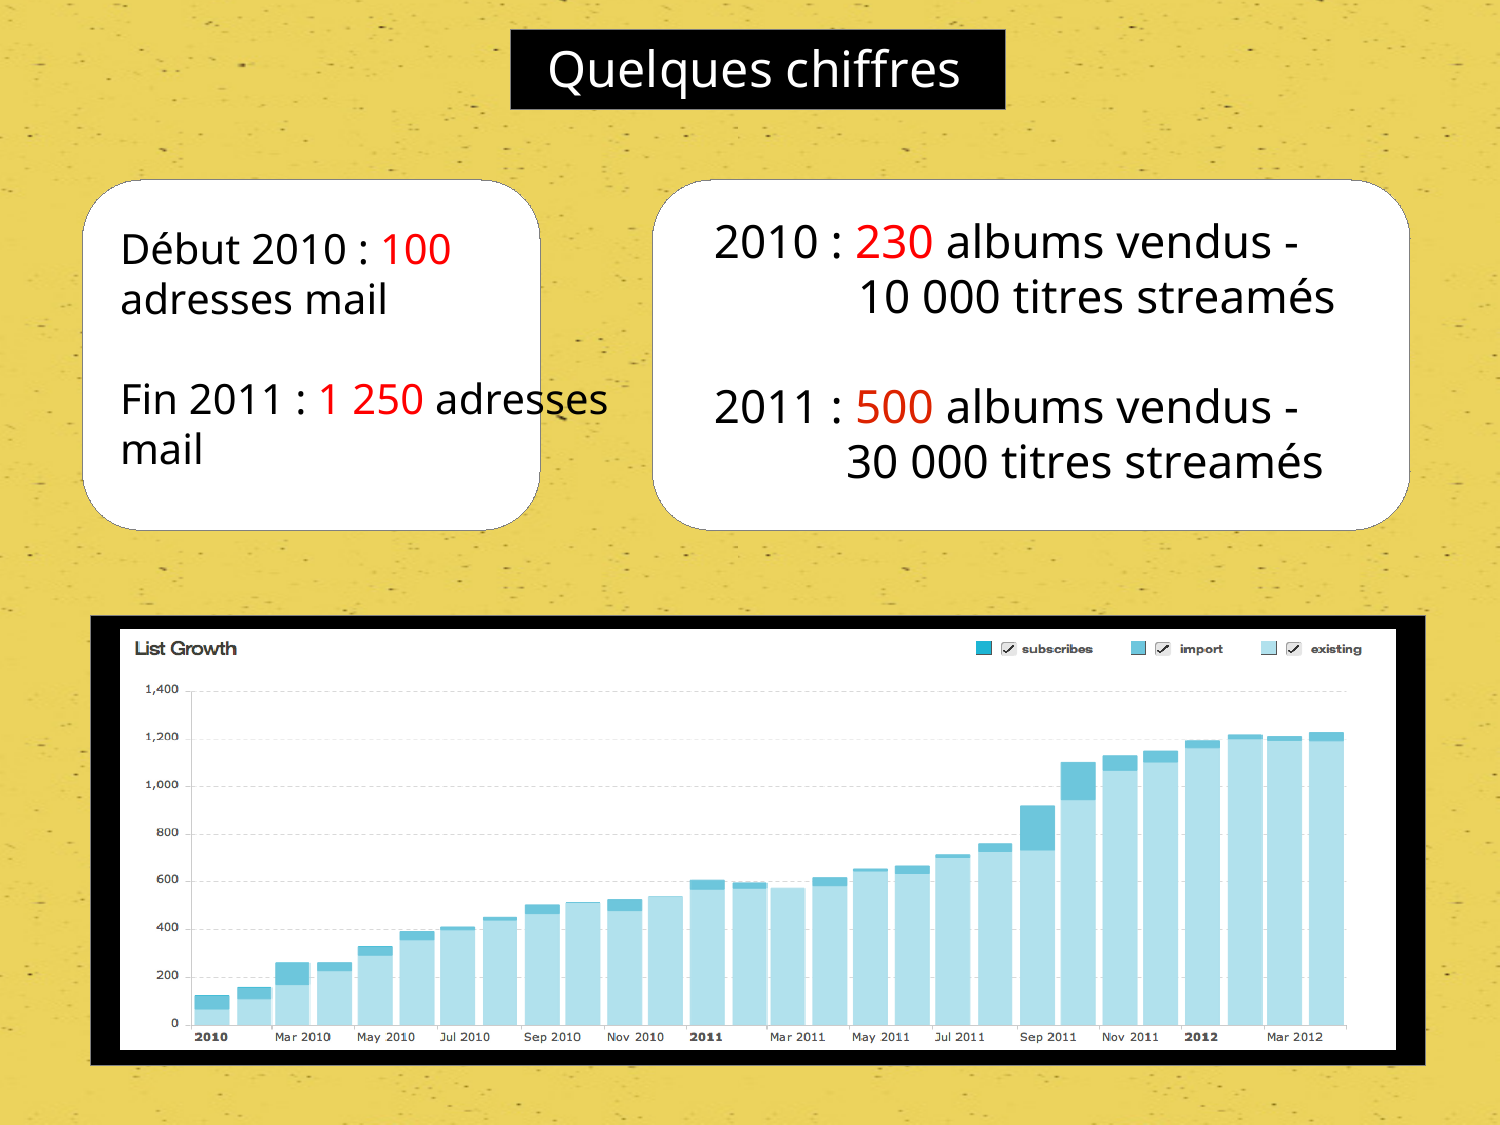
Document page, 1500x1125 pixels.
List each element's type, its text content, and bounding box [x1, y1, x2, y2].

text_box 2010 : 230 albums vendus - 10 000 titres streamés 2011 : 500 albums vendus - 30 000 titres streamés [699, 204, 1352, 556]
text_box [90, 615, 1426, 1066]
subtitle Début 2010 : 100 adresses mail Fin 2011 : 1 250 adresses mail [105, 214, 638, 531]
picture [0, 0, 1500, 1125]
text_box [510, 29, 1006, 110]
text_box [652, 179, 1411, 531]
text_box Quelques chiffres [533, 29, 977, 106]
text_box [82, 179, 535, 518]
